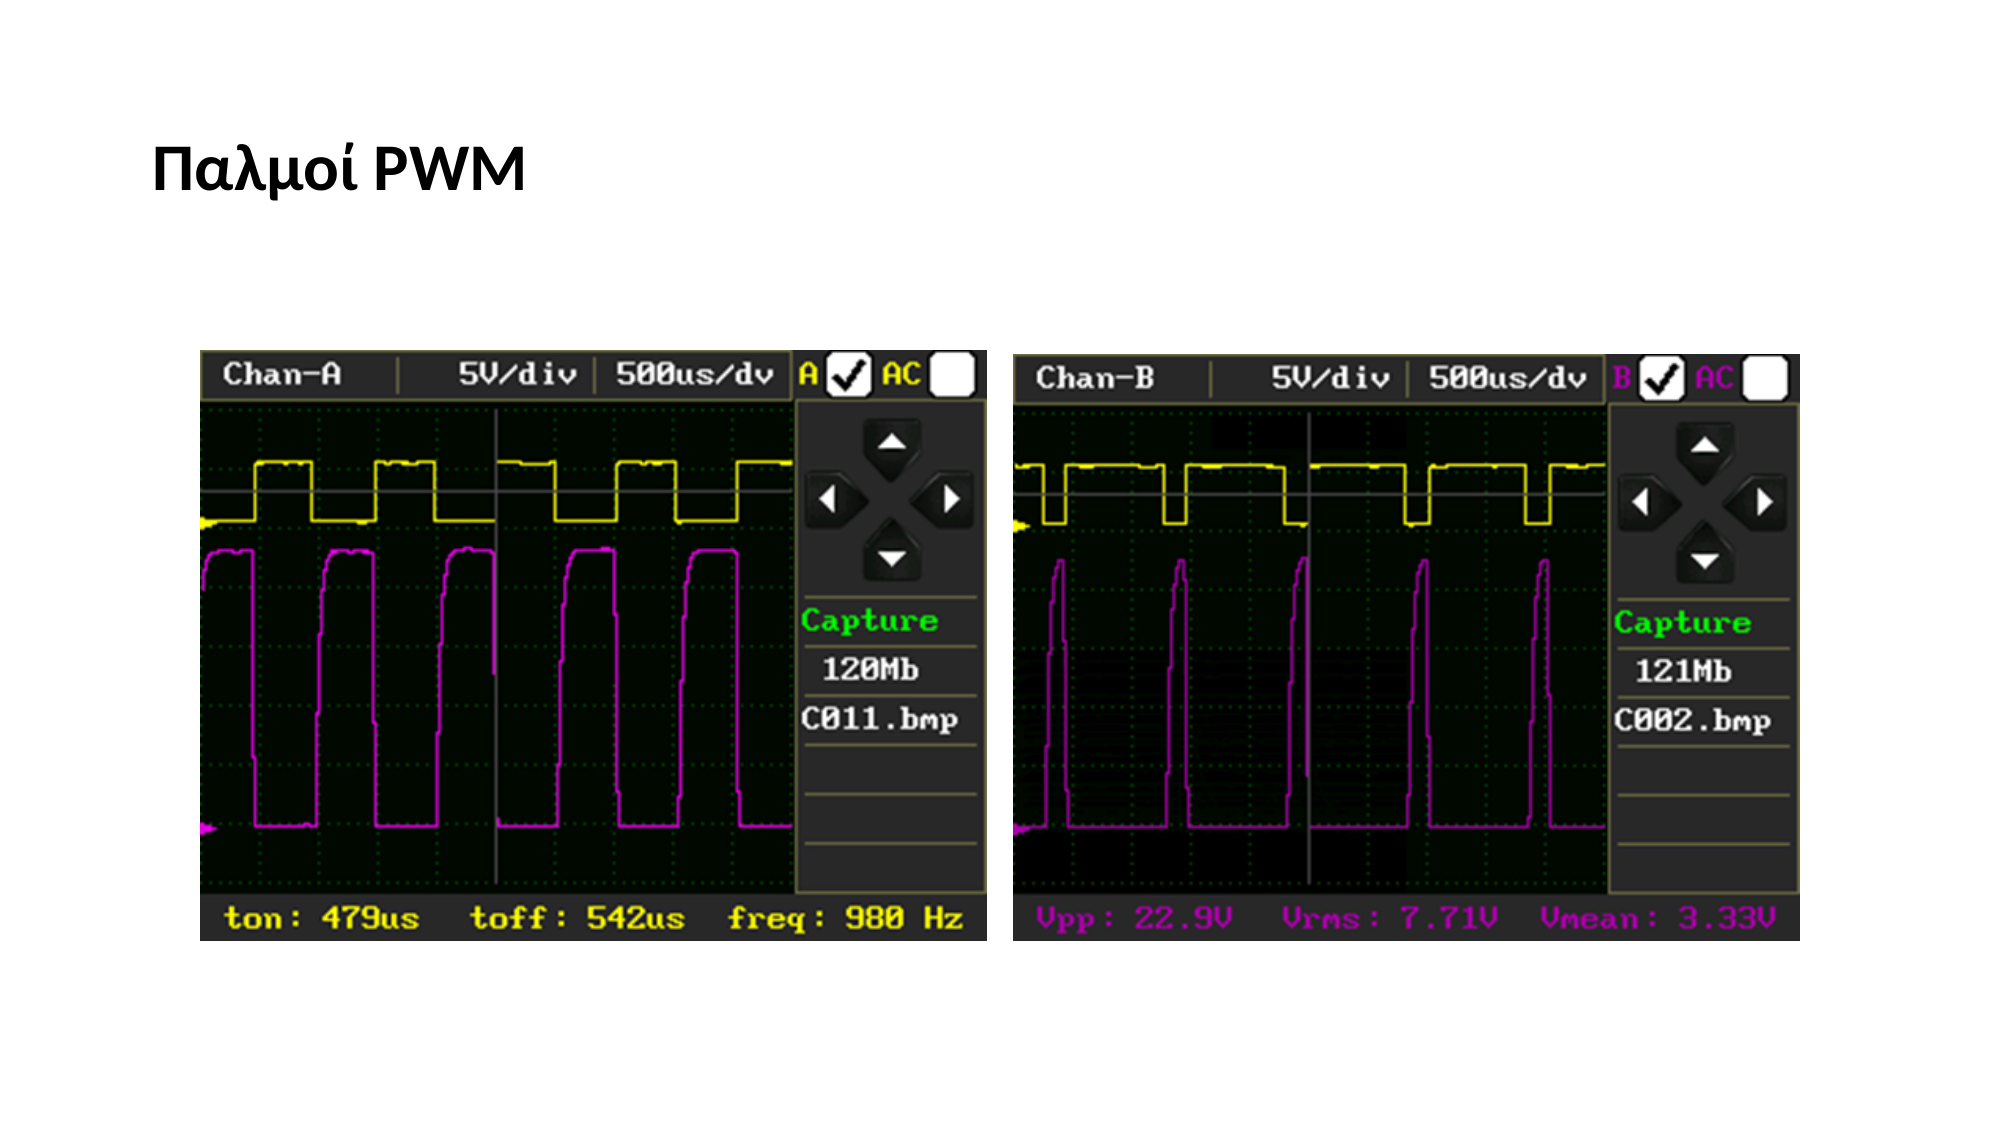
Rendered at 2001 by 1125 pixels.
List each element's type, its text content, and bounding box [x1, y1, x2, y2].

title Παλμοί PWM [137, 59, 1863, 278]
picture [200, 350, 987, 941]
picture [1013, 354, 1800, 941]
